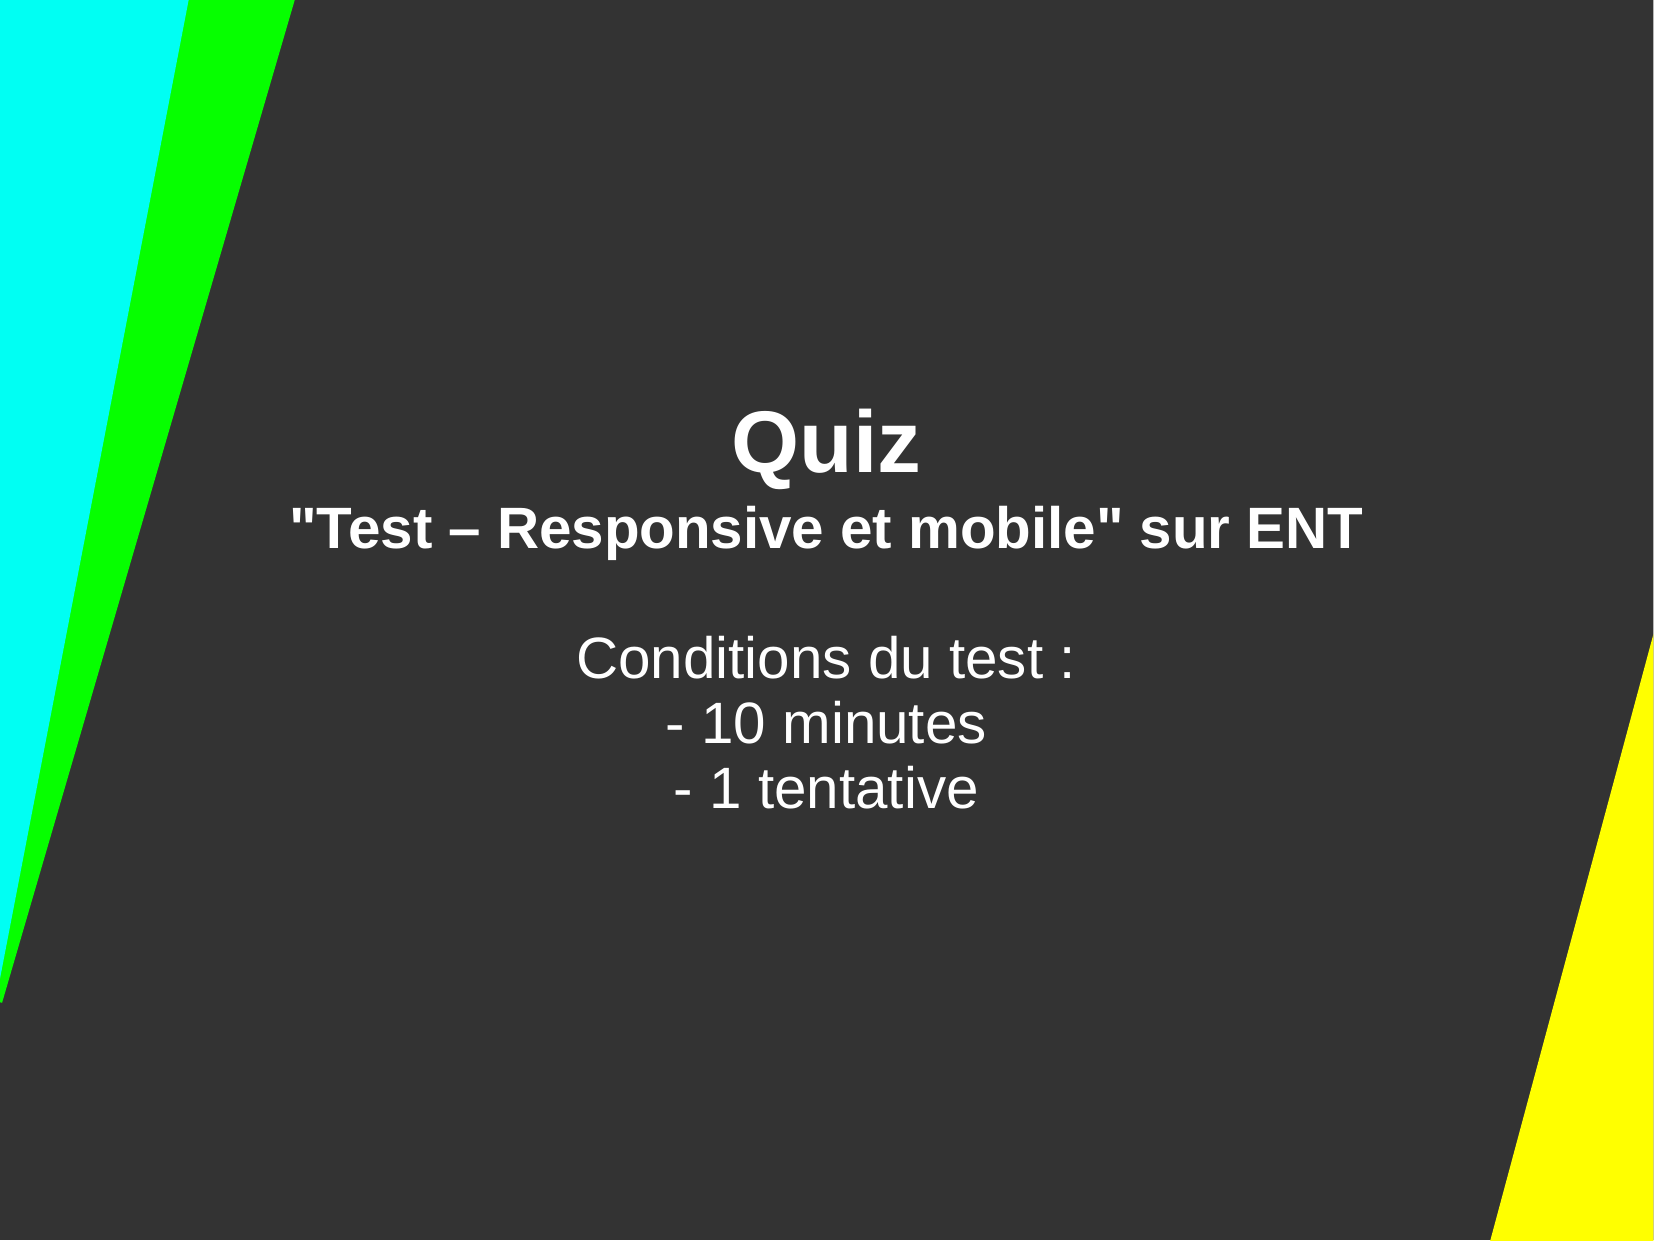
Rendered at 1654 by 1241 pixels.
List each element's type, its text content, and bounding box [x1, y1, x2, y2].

title "Test – Responsive et mobile" sur ENT Conditions du test : - 10 minutes - 1 tentative [31, 495, 1622, 886]
text_box [1490, 631, 1654, 1241]
title Quiz [94, 393, 1622, 495]
text_box [0, 0, 295, 1003]
